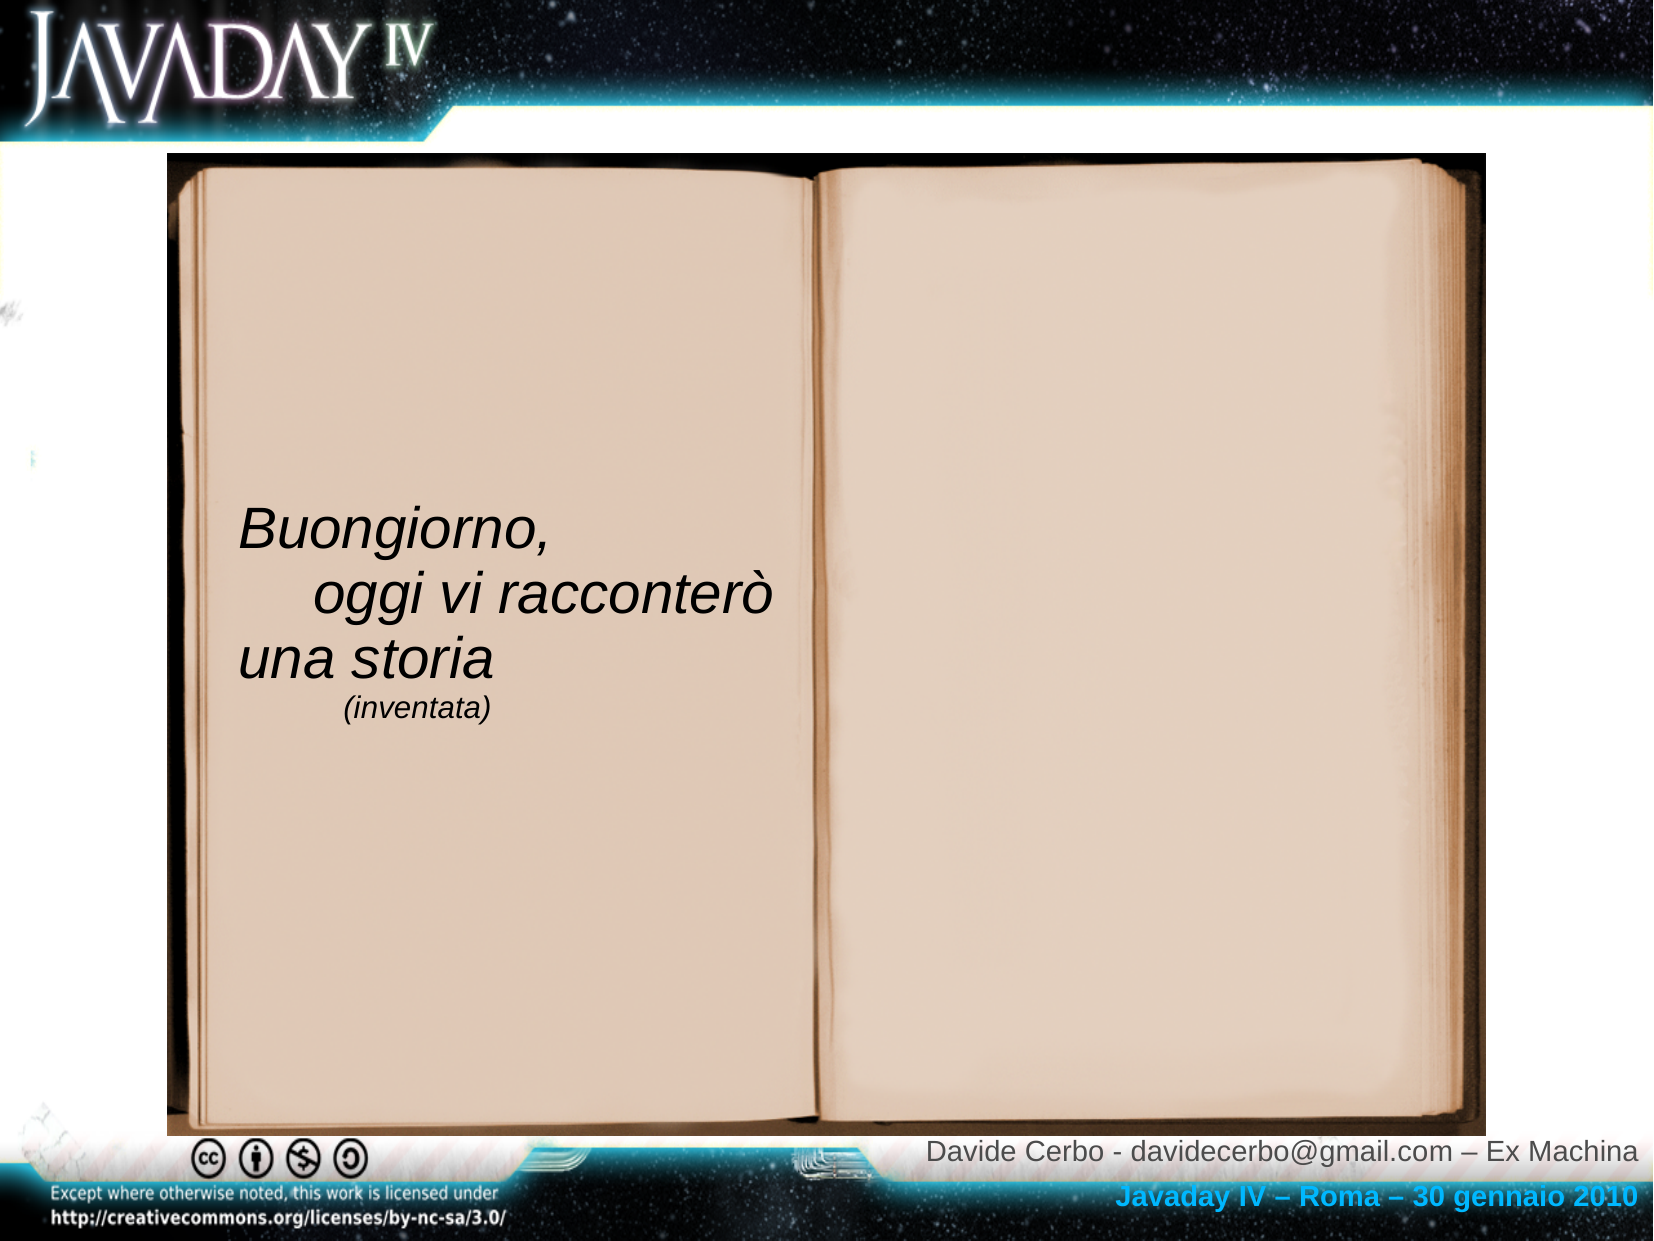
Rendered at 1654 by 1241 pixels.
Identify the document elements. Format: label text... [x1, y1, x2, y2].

picture [0, 0, 1653, 1241]
text_box Buongiorno, oggi vi racconterò una storia (inventata) [223, 488, 804, 753]
